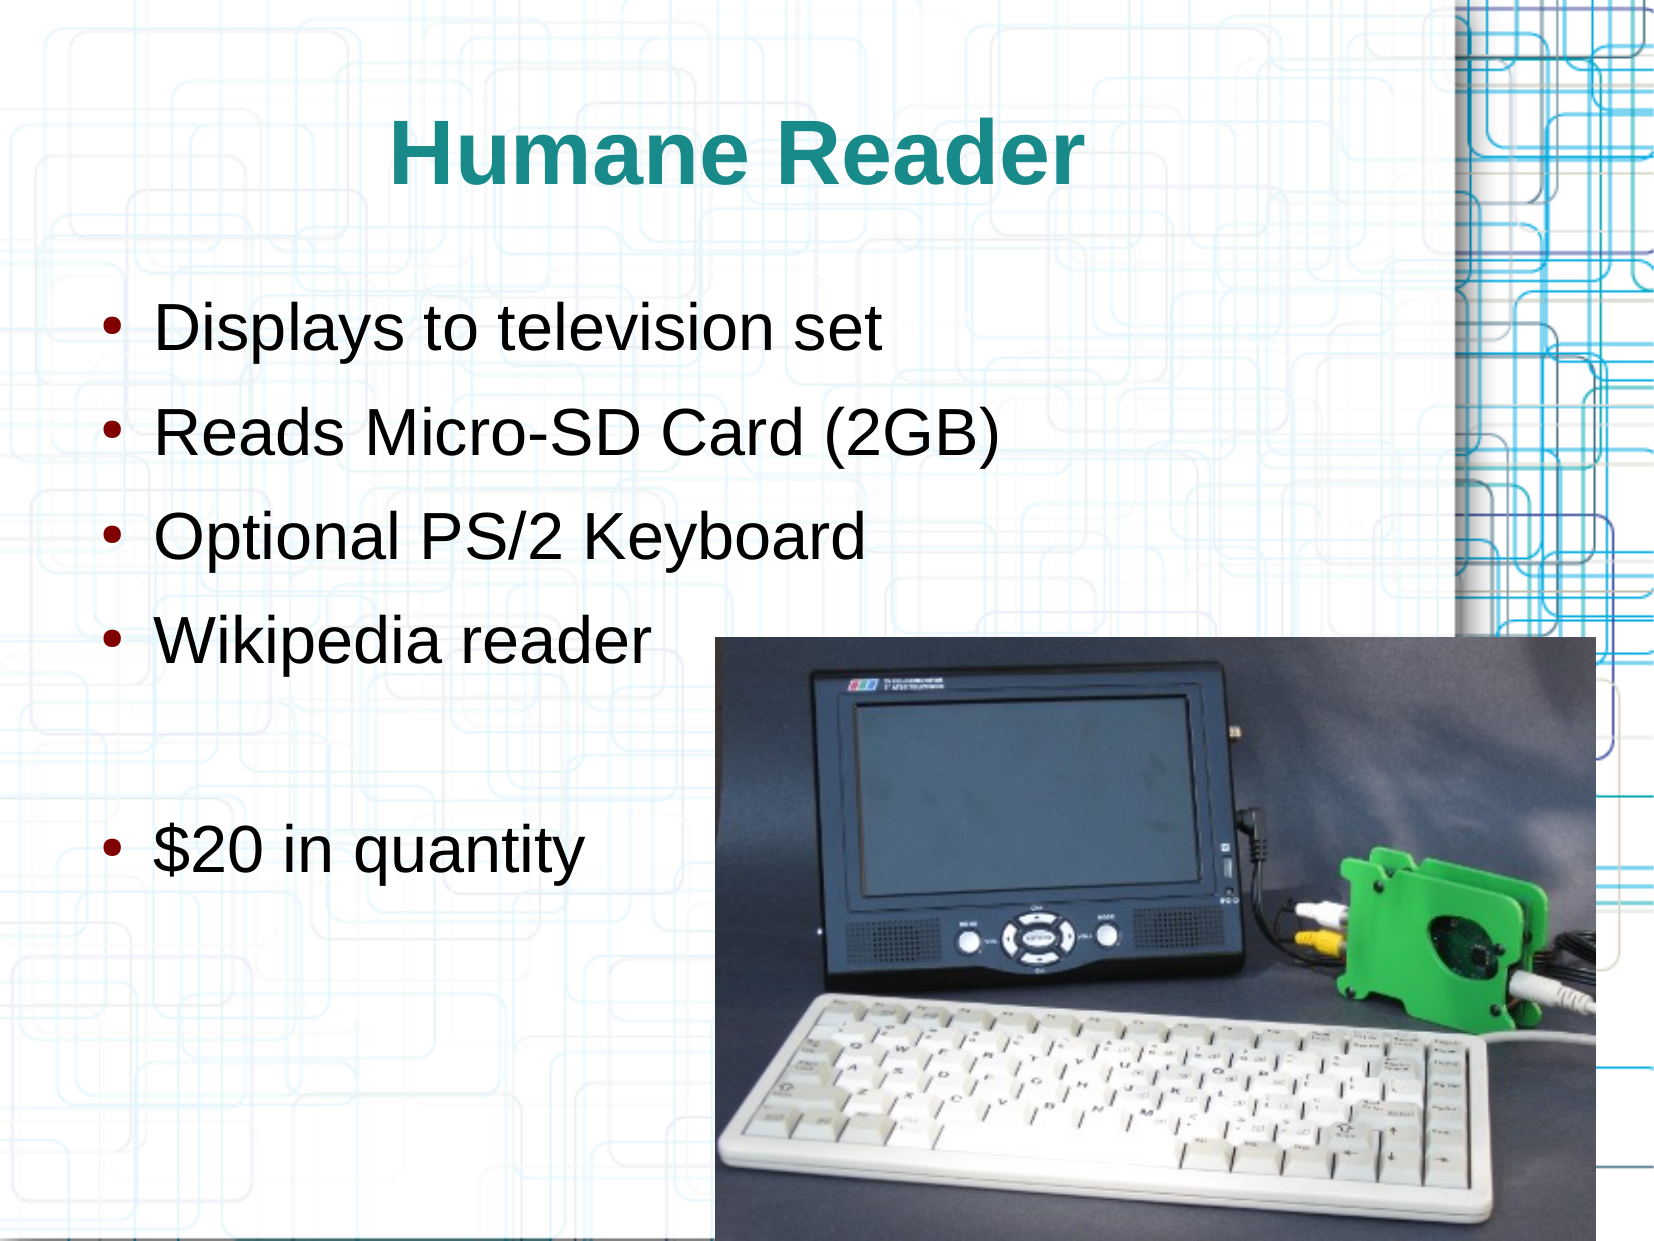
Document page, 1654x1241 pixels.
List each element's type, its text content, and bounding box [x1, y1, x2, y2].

title Humane Reader [59, 56, 1418, 250]
picture [0, 0, 1654, 1241]
list Displays to television set Reads Micro-SD Card (2GB) Optional PS/2 Keyboard Wikipedia reader $20 in quantity [82, 290, 1418, 1094]
